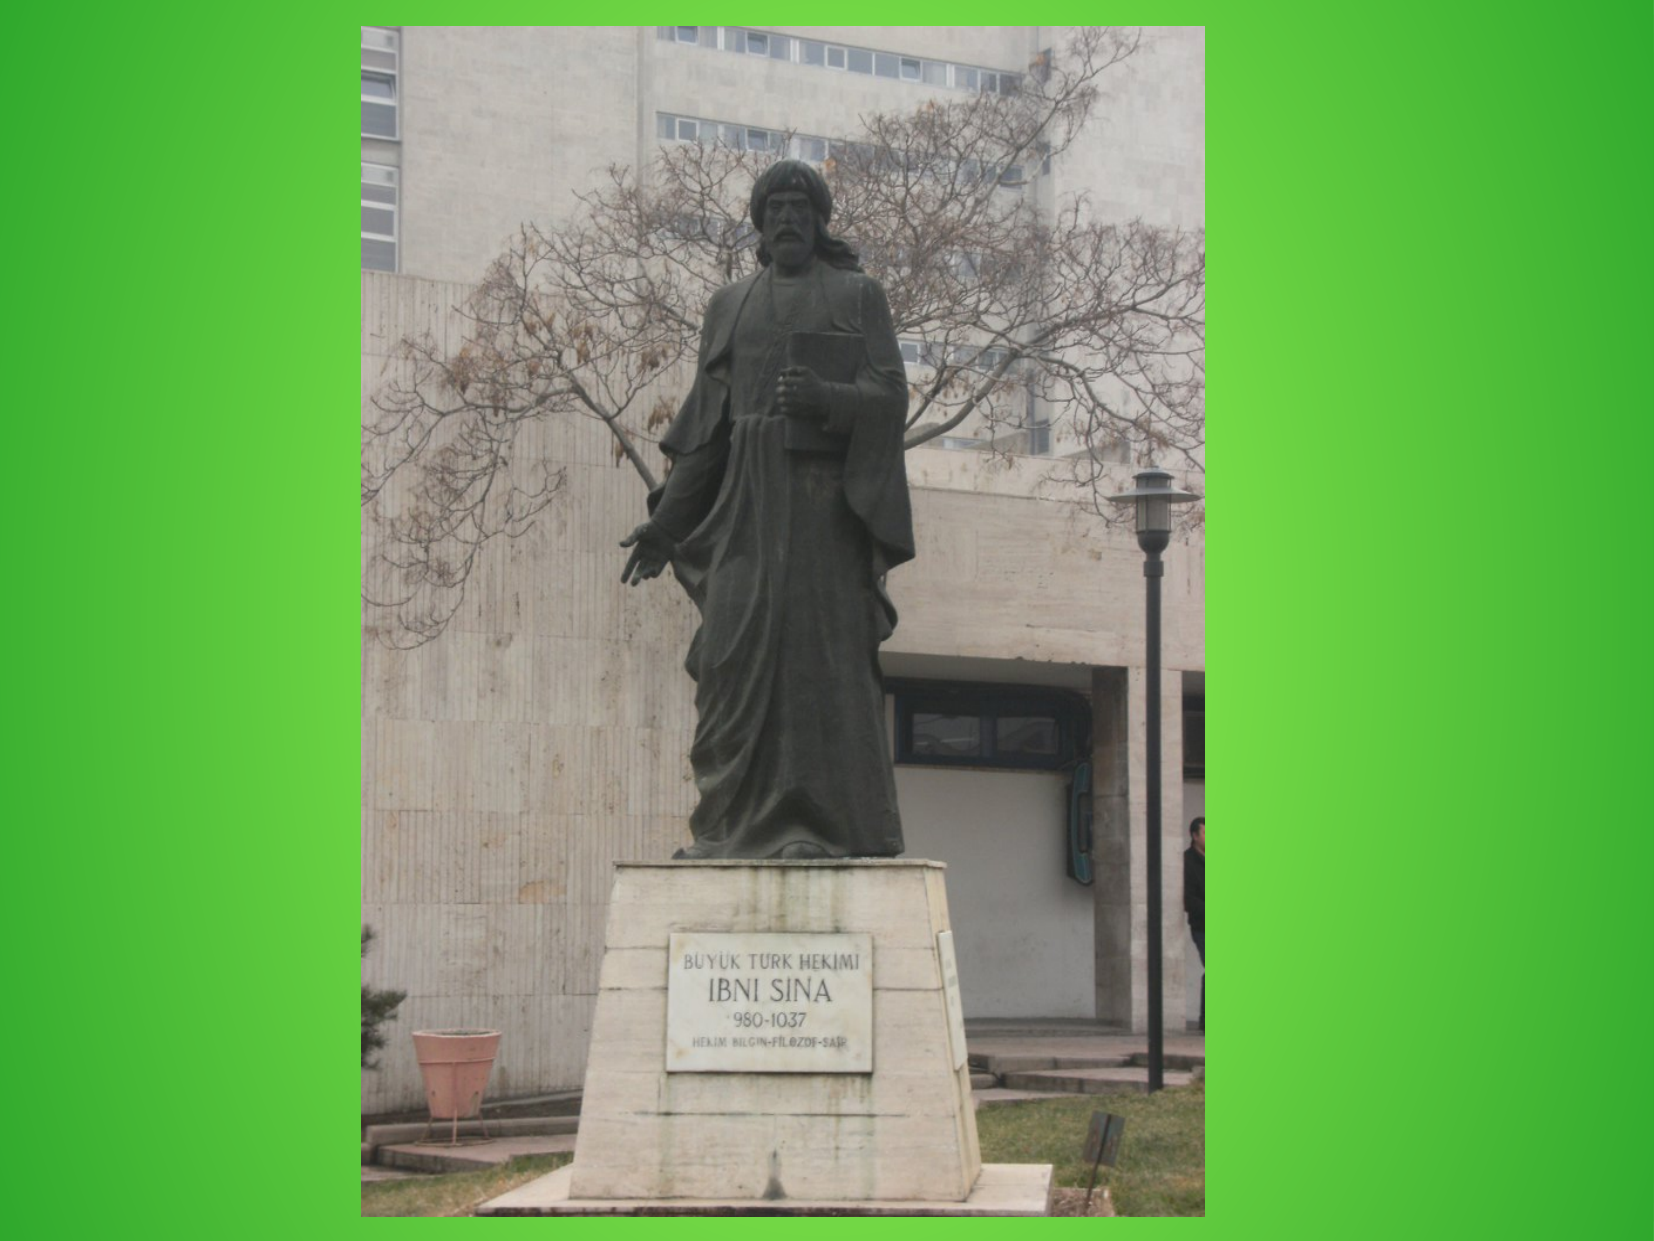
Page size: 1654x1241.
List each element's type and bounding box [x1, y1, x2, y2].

picture [361, 26, 1205, 1217]
